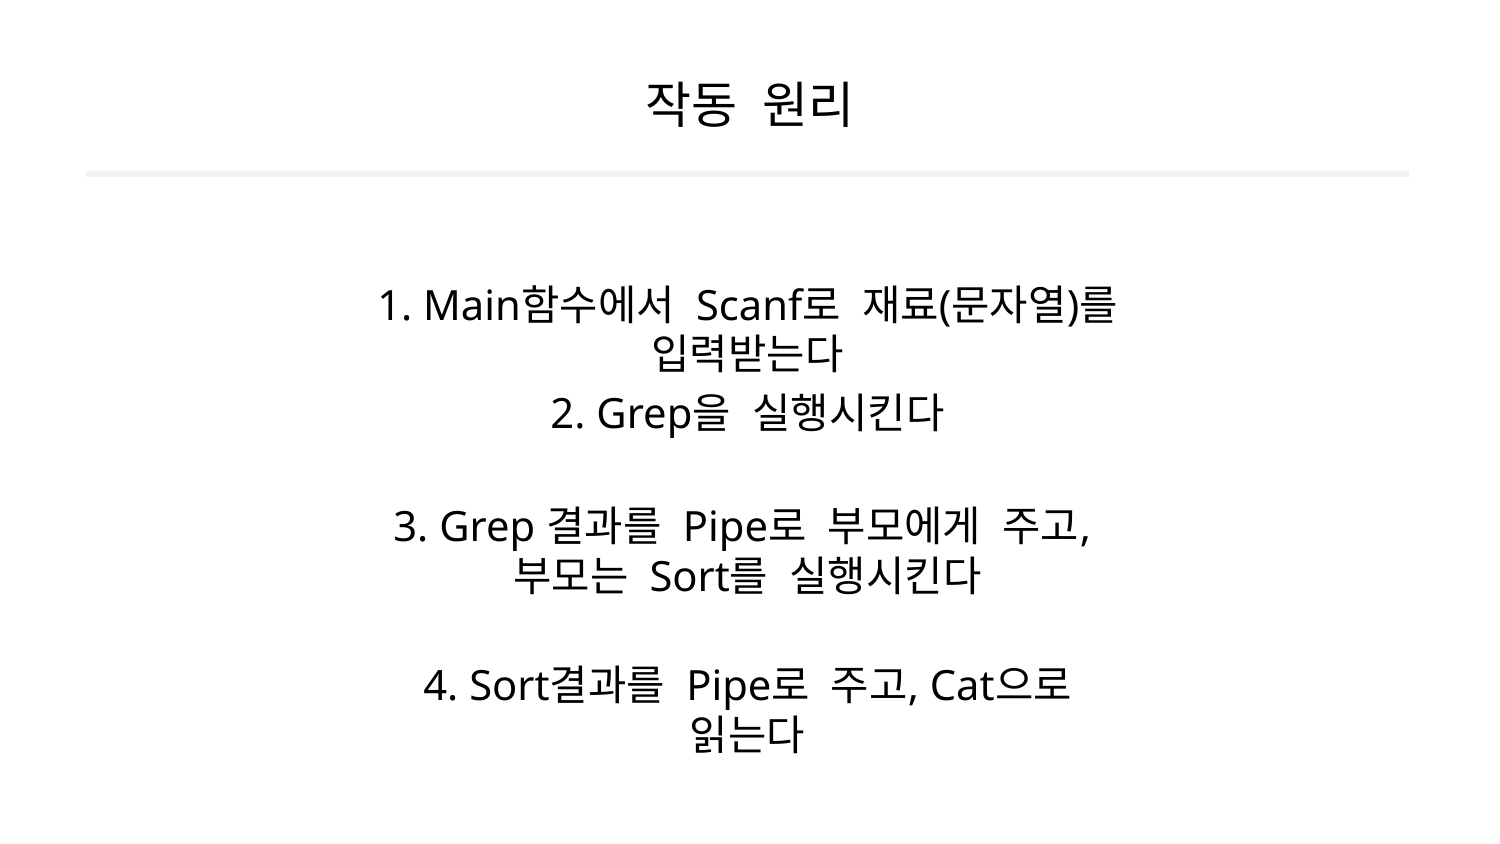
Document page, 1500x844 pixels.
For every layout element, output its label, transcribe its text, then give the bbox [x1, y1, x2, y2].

text_box 1. Main함수에서 Scanf로 재료(문자열)를 입력받는다 [279, 270, 1216, 386]
title 작동 원리 [75, 33, 1425, 174]
text_box 2. Grep을 실행시킨다 [416, 379, 1079, 445]
text_box 3. Grep 결과를 Pipe로 부모에게 주고, 부모는 Sort를 실행시킨다 [348, 492, 1147, 608]
text_box 4. Sort결과를 Pipe로 주고, Cat으로 읽는다 [348, 651, 1147, 767]
